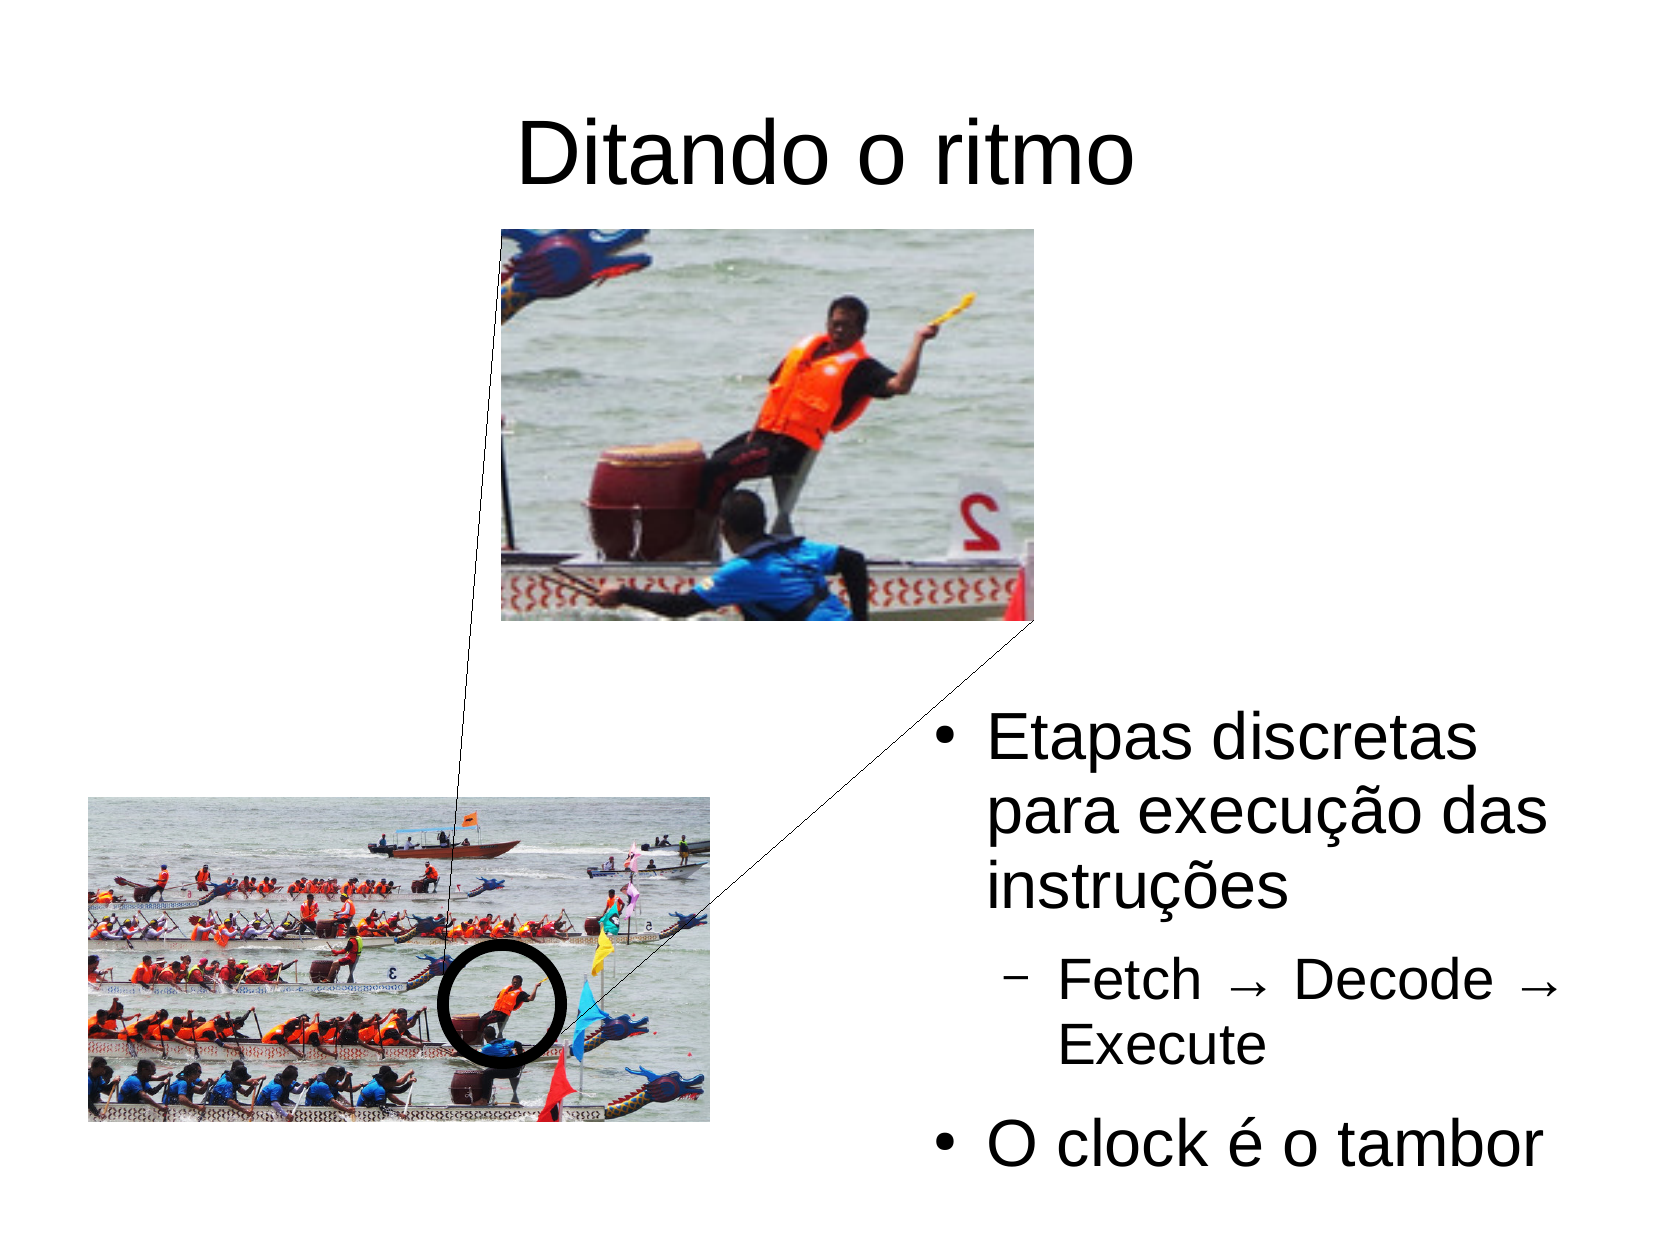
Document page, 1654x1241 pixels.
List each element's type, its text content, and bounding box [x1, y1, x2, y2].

text_box [442, 944, 562, 1064]
picture [88, 797, 710, 1123]
title Ditando o ritmo [82, 49, 1571, 257]
picture [501, 229, 1034, 621]
list Etapas discretas para execução das instruções Fetch → Decode → Execute O clock é o tambor [915, 698, 1625, 1182]
